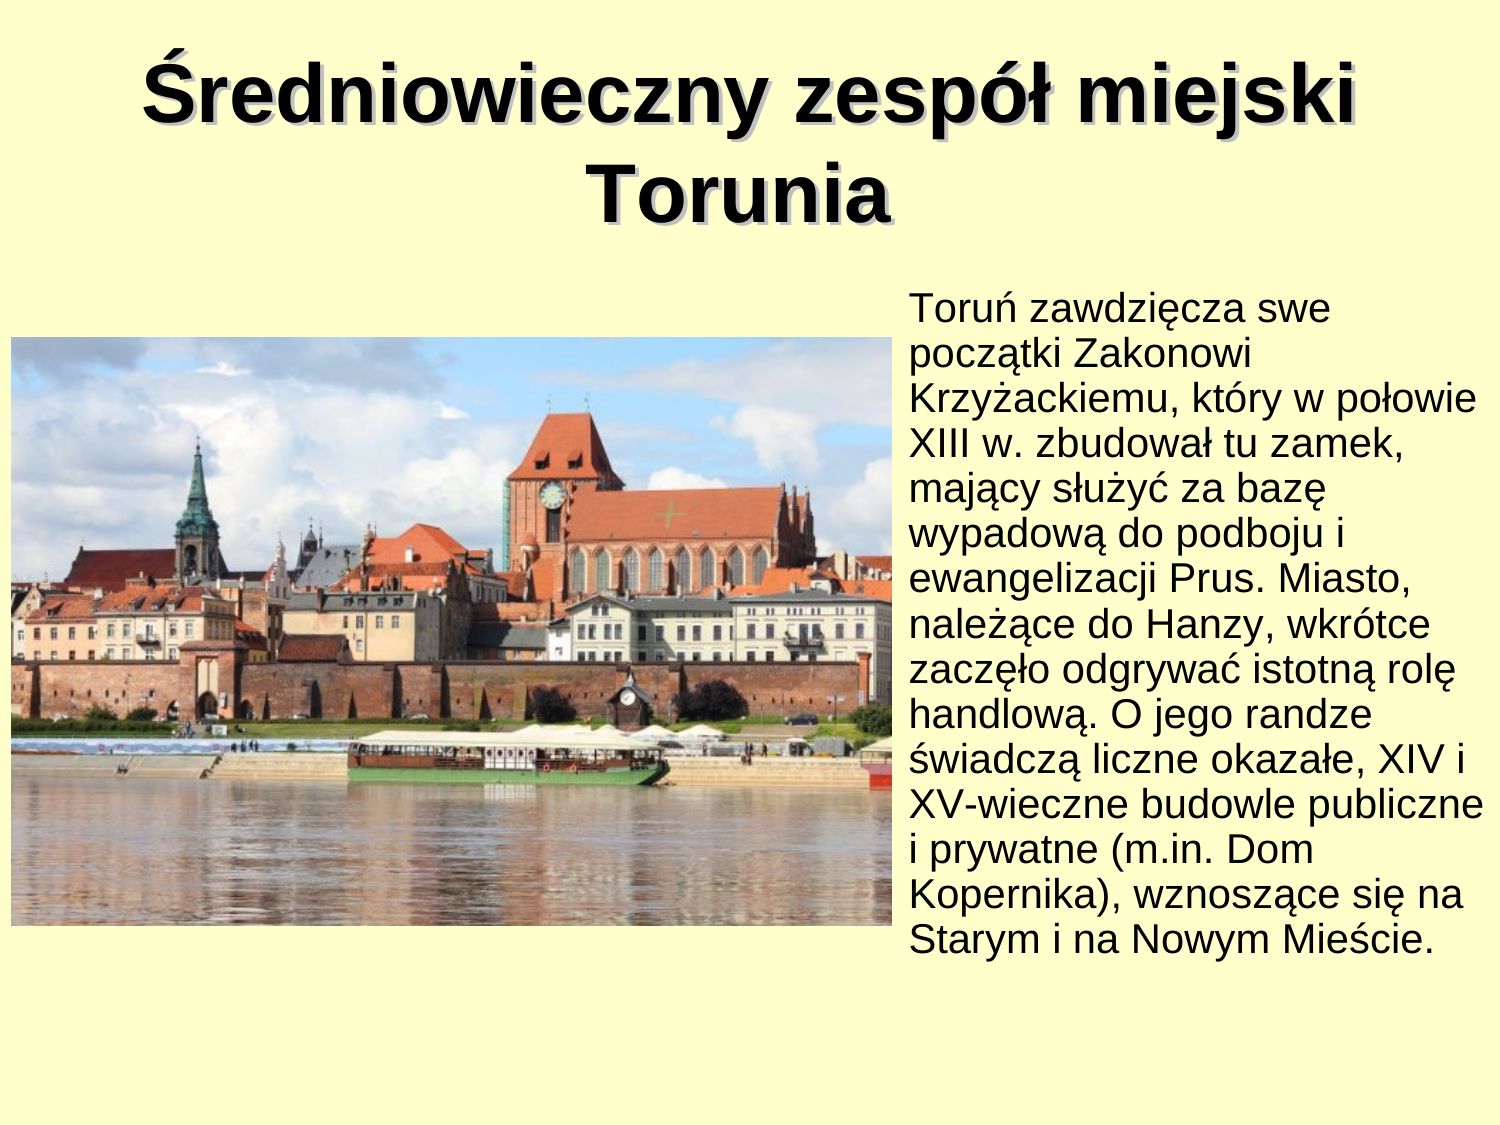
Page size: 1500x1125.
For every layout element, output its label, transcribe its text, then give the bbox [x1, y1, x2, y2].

picture [11, 337, 892, 927]
title Średniowieczny zespół miejski Torunia [75, 45, 1426, 233]
list Toruń zawdzięcza swe początki Zakonowi Krzyżackiemu, który w połowie XIII w. zbudował tu zamek, mający służyć za bazę wypadową do podboju i ewangelizacji Prus. Miasto, należące do Hanzy, wkrótce zaczęło odgrywać istotną rolę handlową. O jego randze świadczą liczne okazałe, XIV i XV-wieczne budowle publiczne i prywatne (m.in. Dom Kopernika), wznoszące się na Starym i na Nowym Mieście. [837, 278, 1500, 1022]
